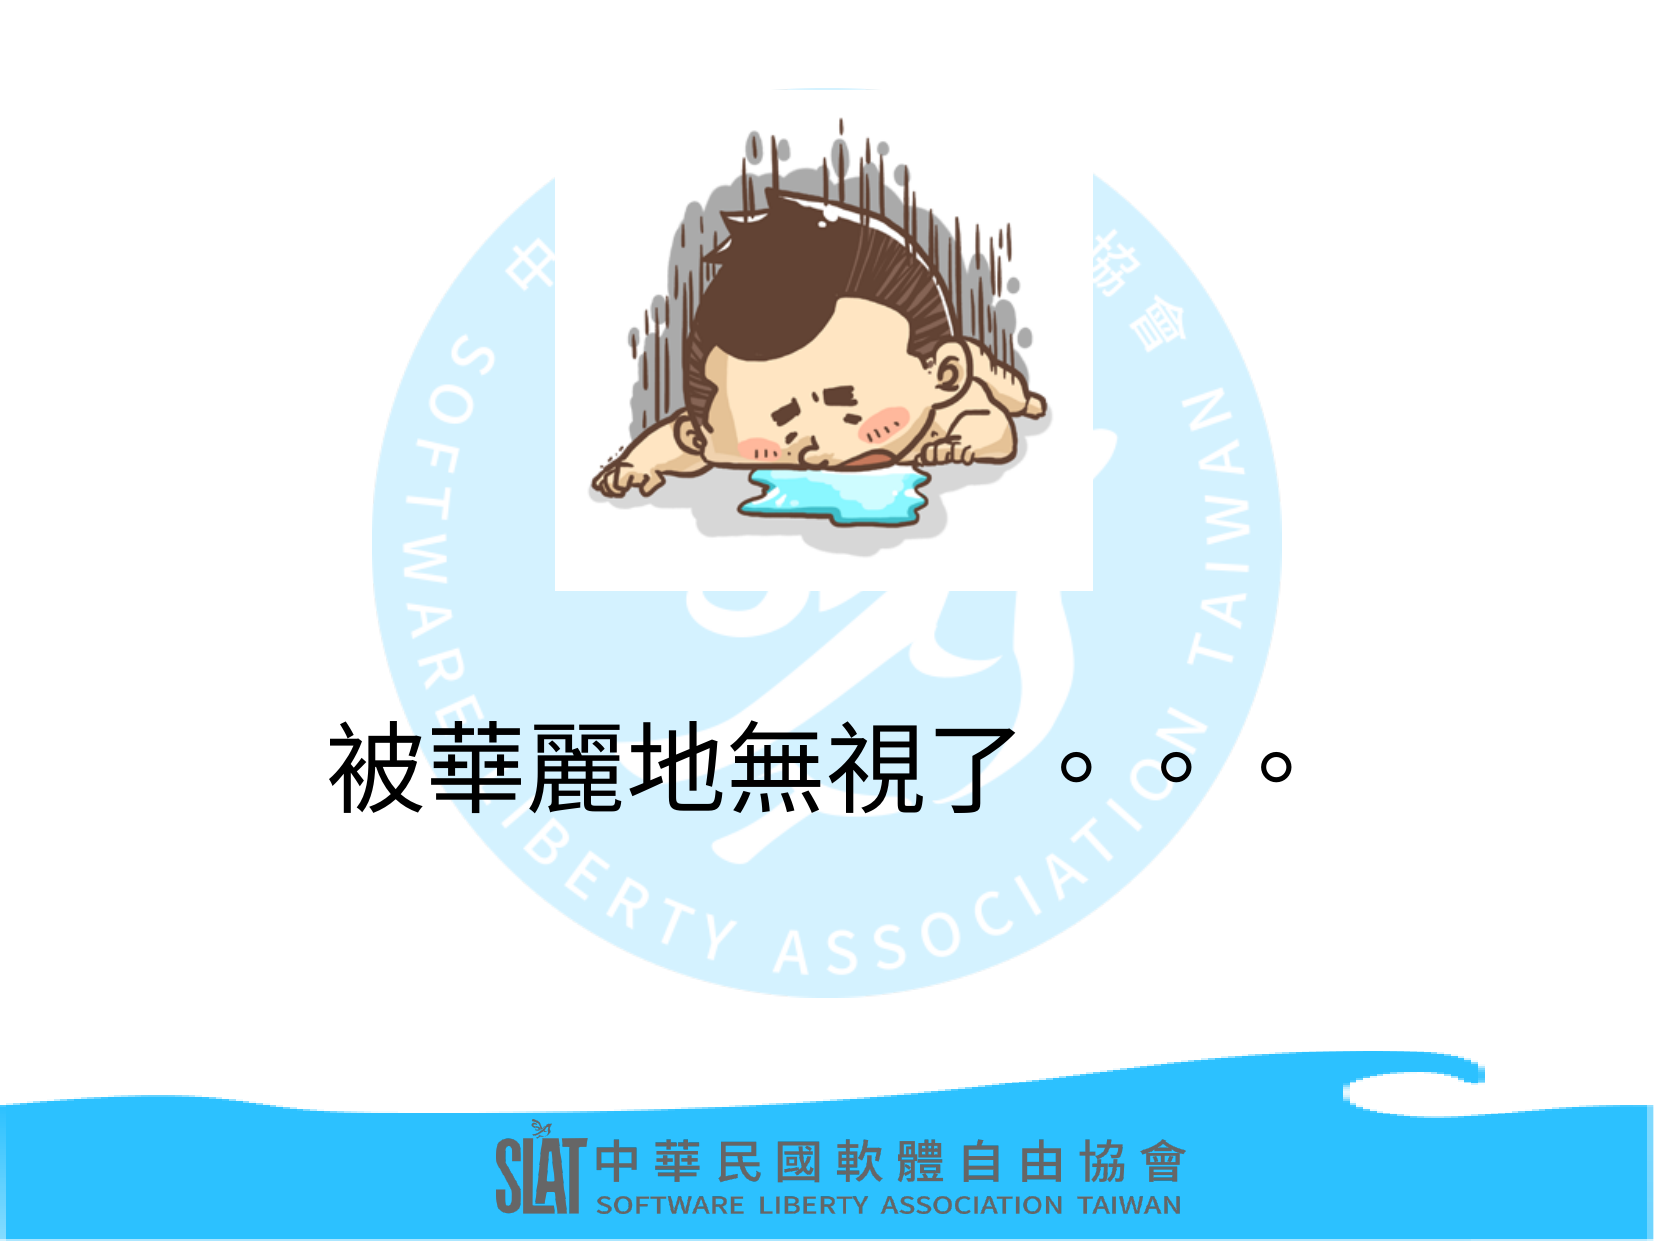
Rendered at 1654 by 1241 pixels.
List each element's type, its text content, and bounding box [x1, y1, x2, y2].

picture [0, 1051, 1654, 1241]
picture [555, 90, 1093, 591]
subtitle 被華麗地無視了。。。 [82, 290, 1571, 1010]
